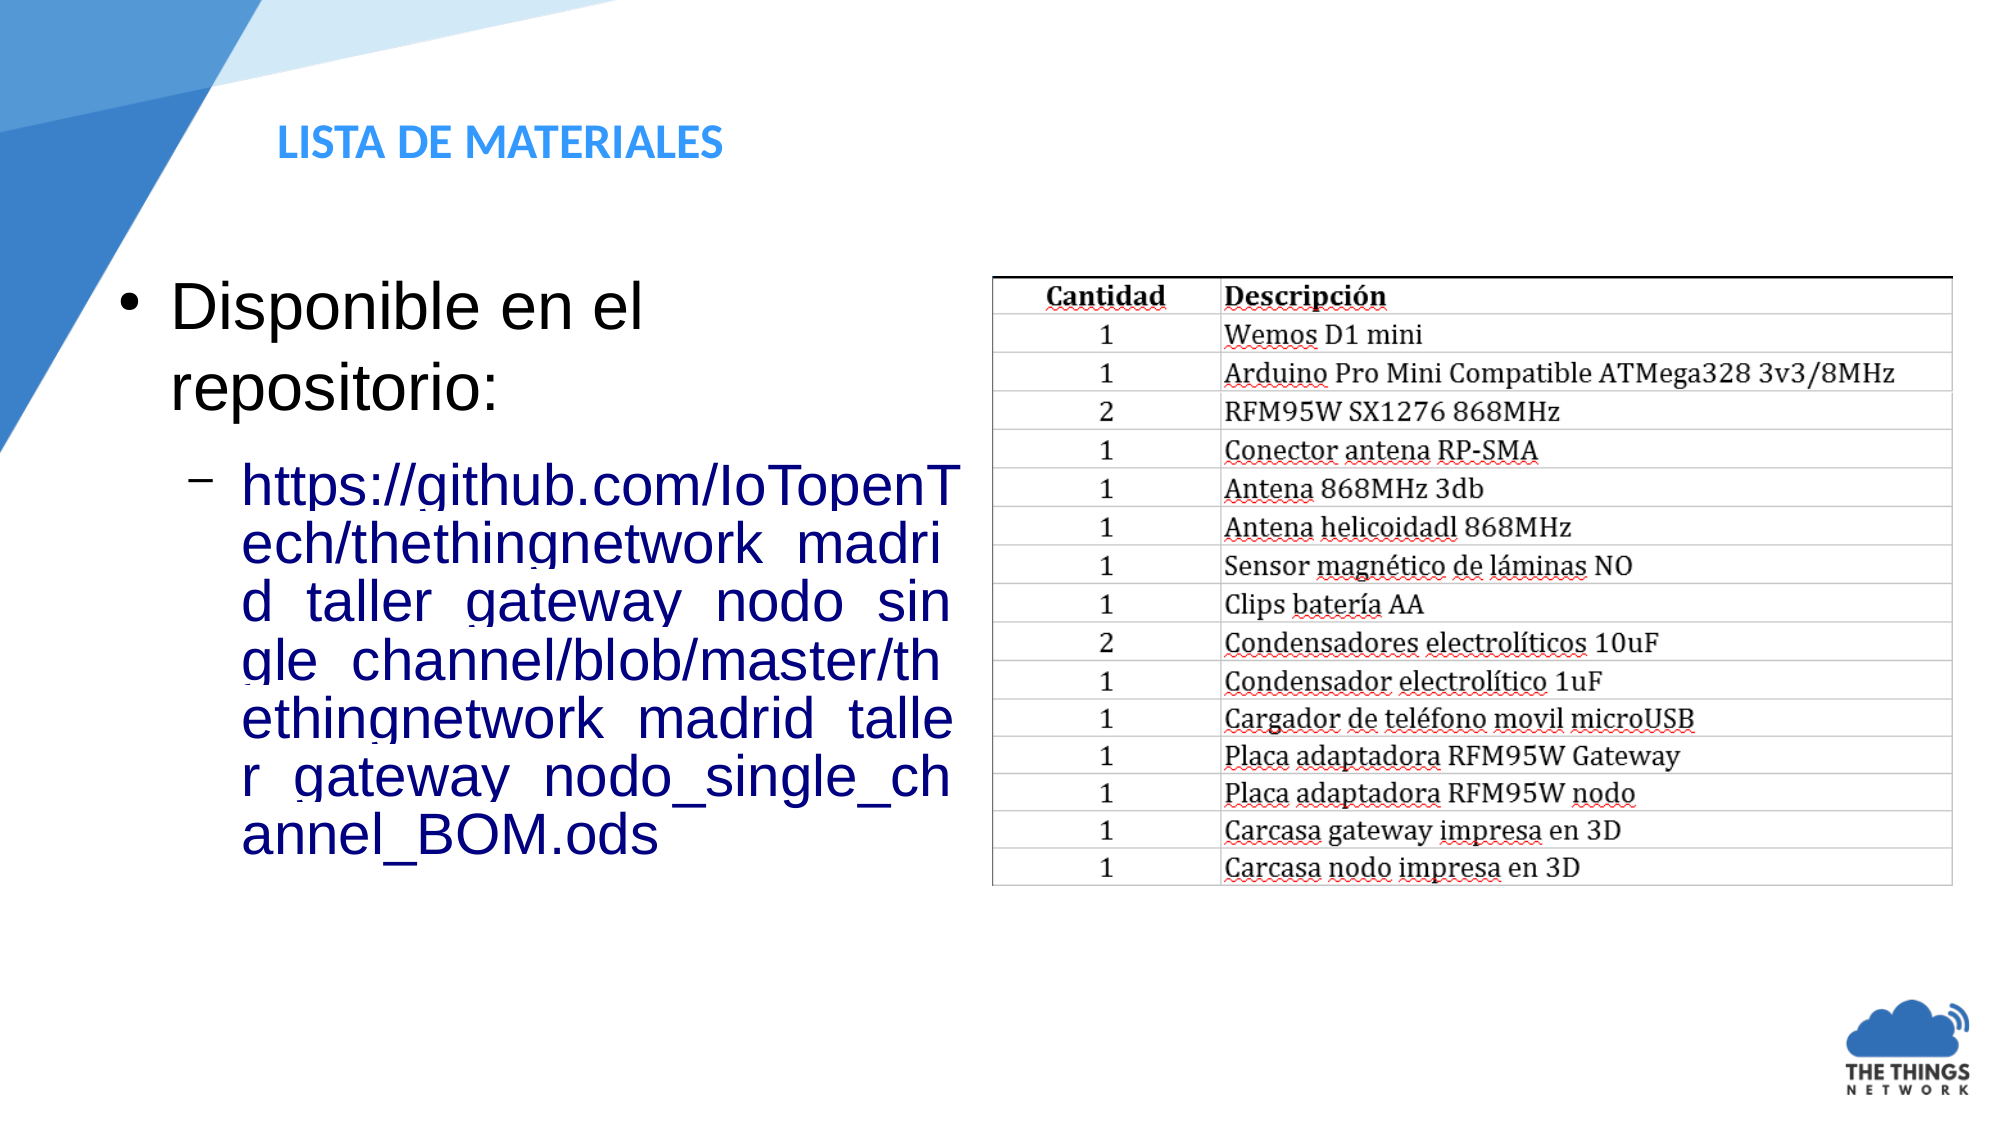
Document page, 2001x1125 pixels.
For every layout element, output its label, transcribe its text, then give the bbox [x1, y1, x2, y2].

picture [0, 0, 1970, 1095]
text_box LISTA DE MATERIALES [99, 44, 1900, 233]
list Disponible en el repositorio: https://github.com/IoTopenTech/thethingnetwork_madrid_taller_gateway_nodo_single_channel/blob/master/thethingnetwork_madrid_taller_gateway_nodo_single_channel_BOM.ods [99, 263, 969, 916]
